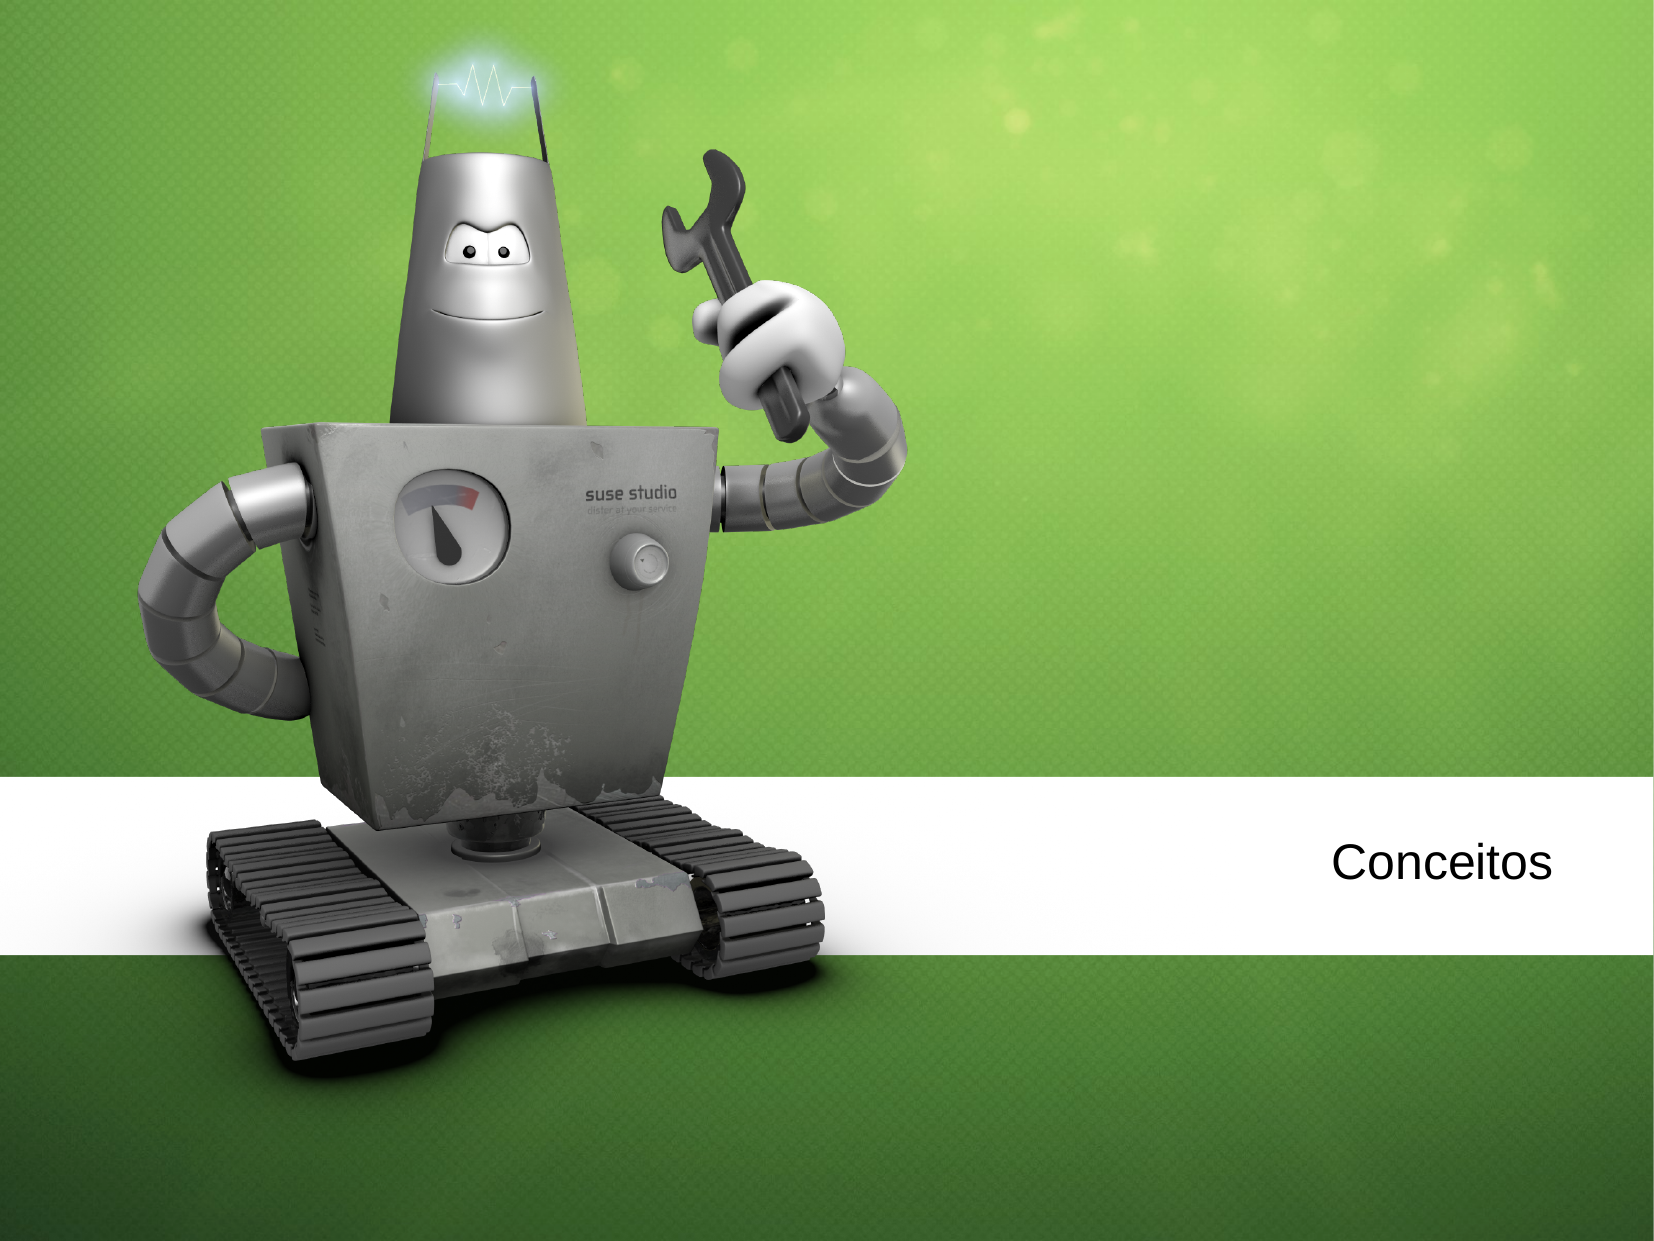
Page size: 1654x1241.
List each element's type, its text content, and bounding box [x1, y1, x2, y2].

text_box [1241, 776, 1654, 956]
text_box Conceitos [906, 827, 1569, 898]
picture [0, 0, 1654, 1241]
